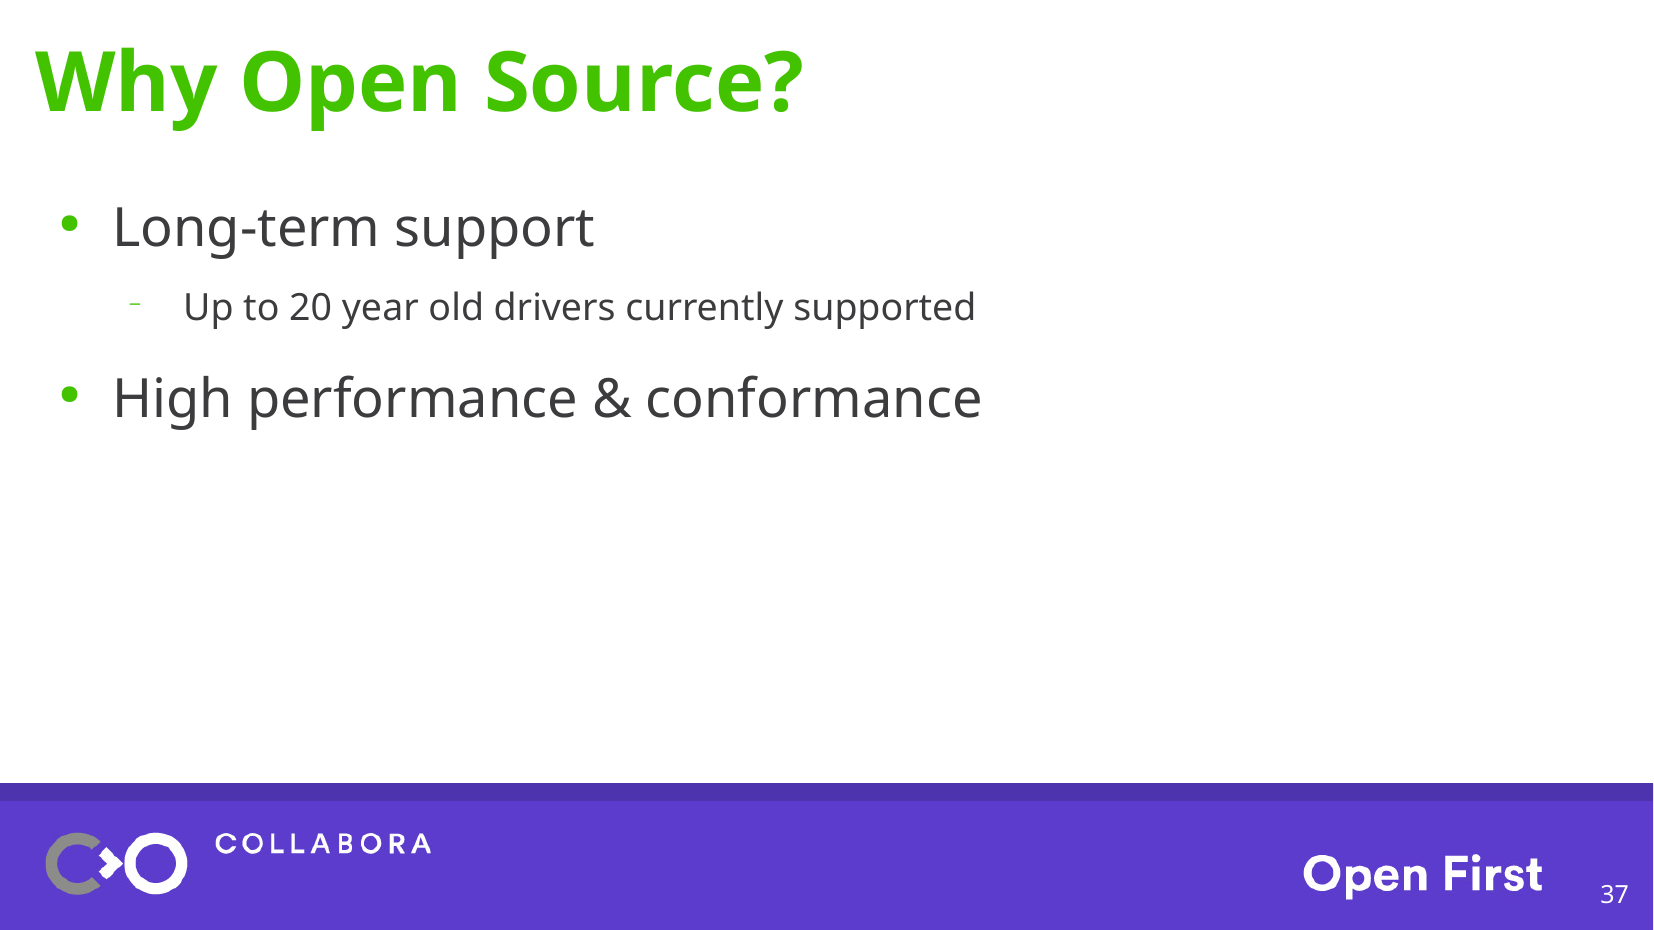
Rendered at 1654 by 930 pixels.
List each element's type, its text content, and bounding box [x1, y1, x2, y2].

title Why Open Source? [35, 28, 1608, 192]
picture [0, 0, 1654, 930]
list Long-term support Up to 20 year old drivers currently supported High performance & conformance [41, 160, 1613, 804]
